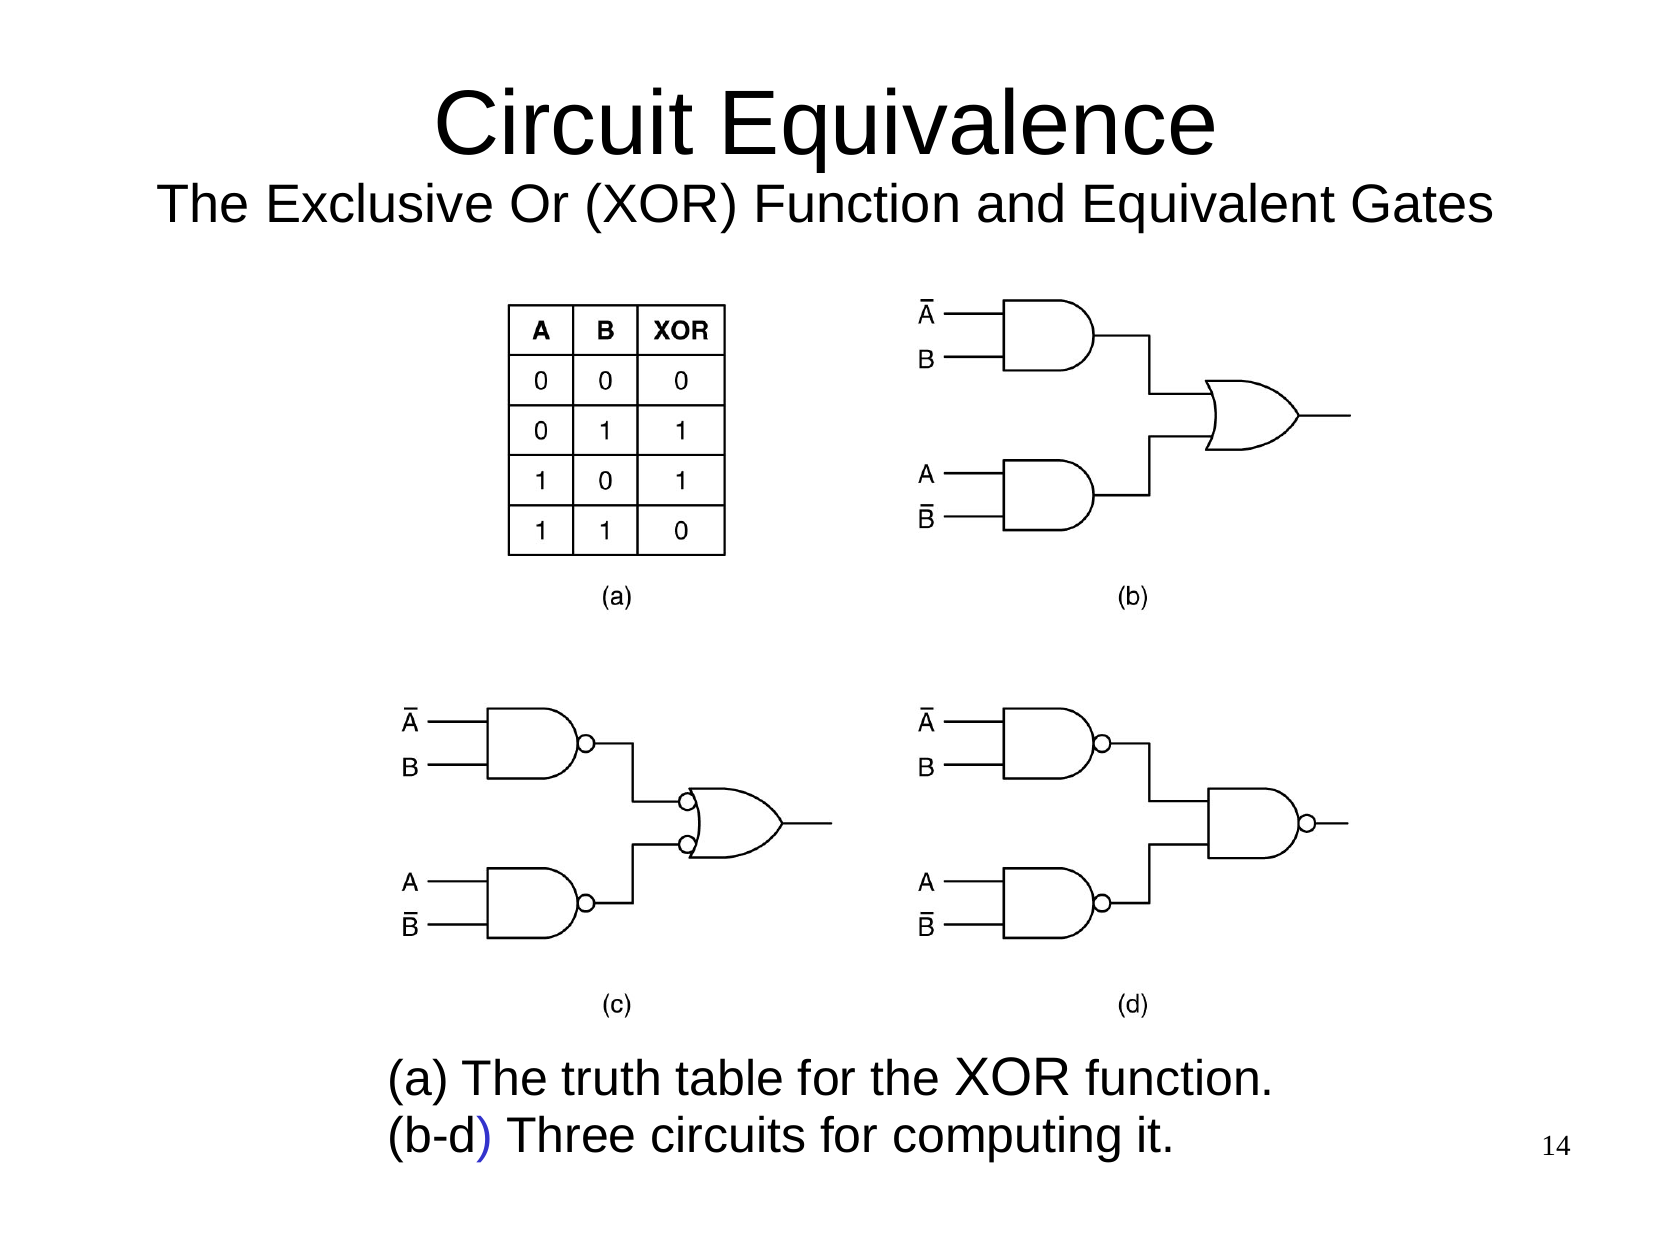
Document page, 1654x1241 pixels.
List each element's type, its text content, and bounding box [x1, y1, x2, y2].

picture [401, 299, 1351, 1018]
title Circuit Equivalence The Exclusive Or (XOR) Function and Equivalent Gates [82, 49, 1571, 257]
text_box (a) The truth table for the XOR function. (b-d) Three circuits for computing it. [372, 1038, 1291, 1171]
